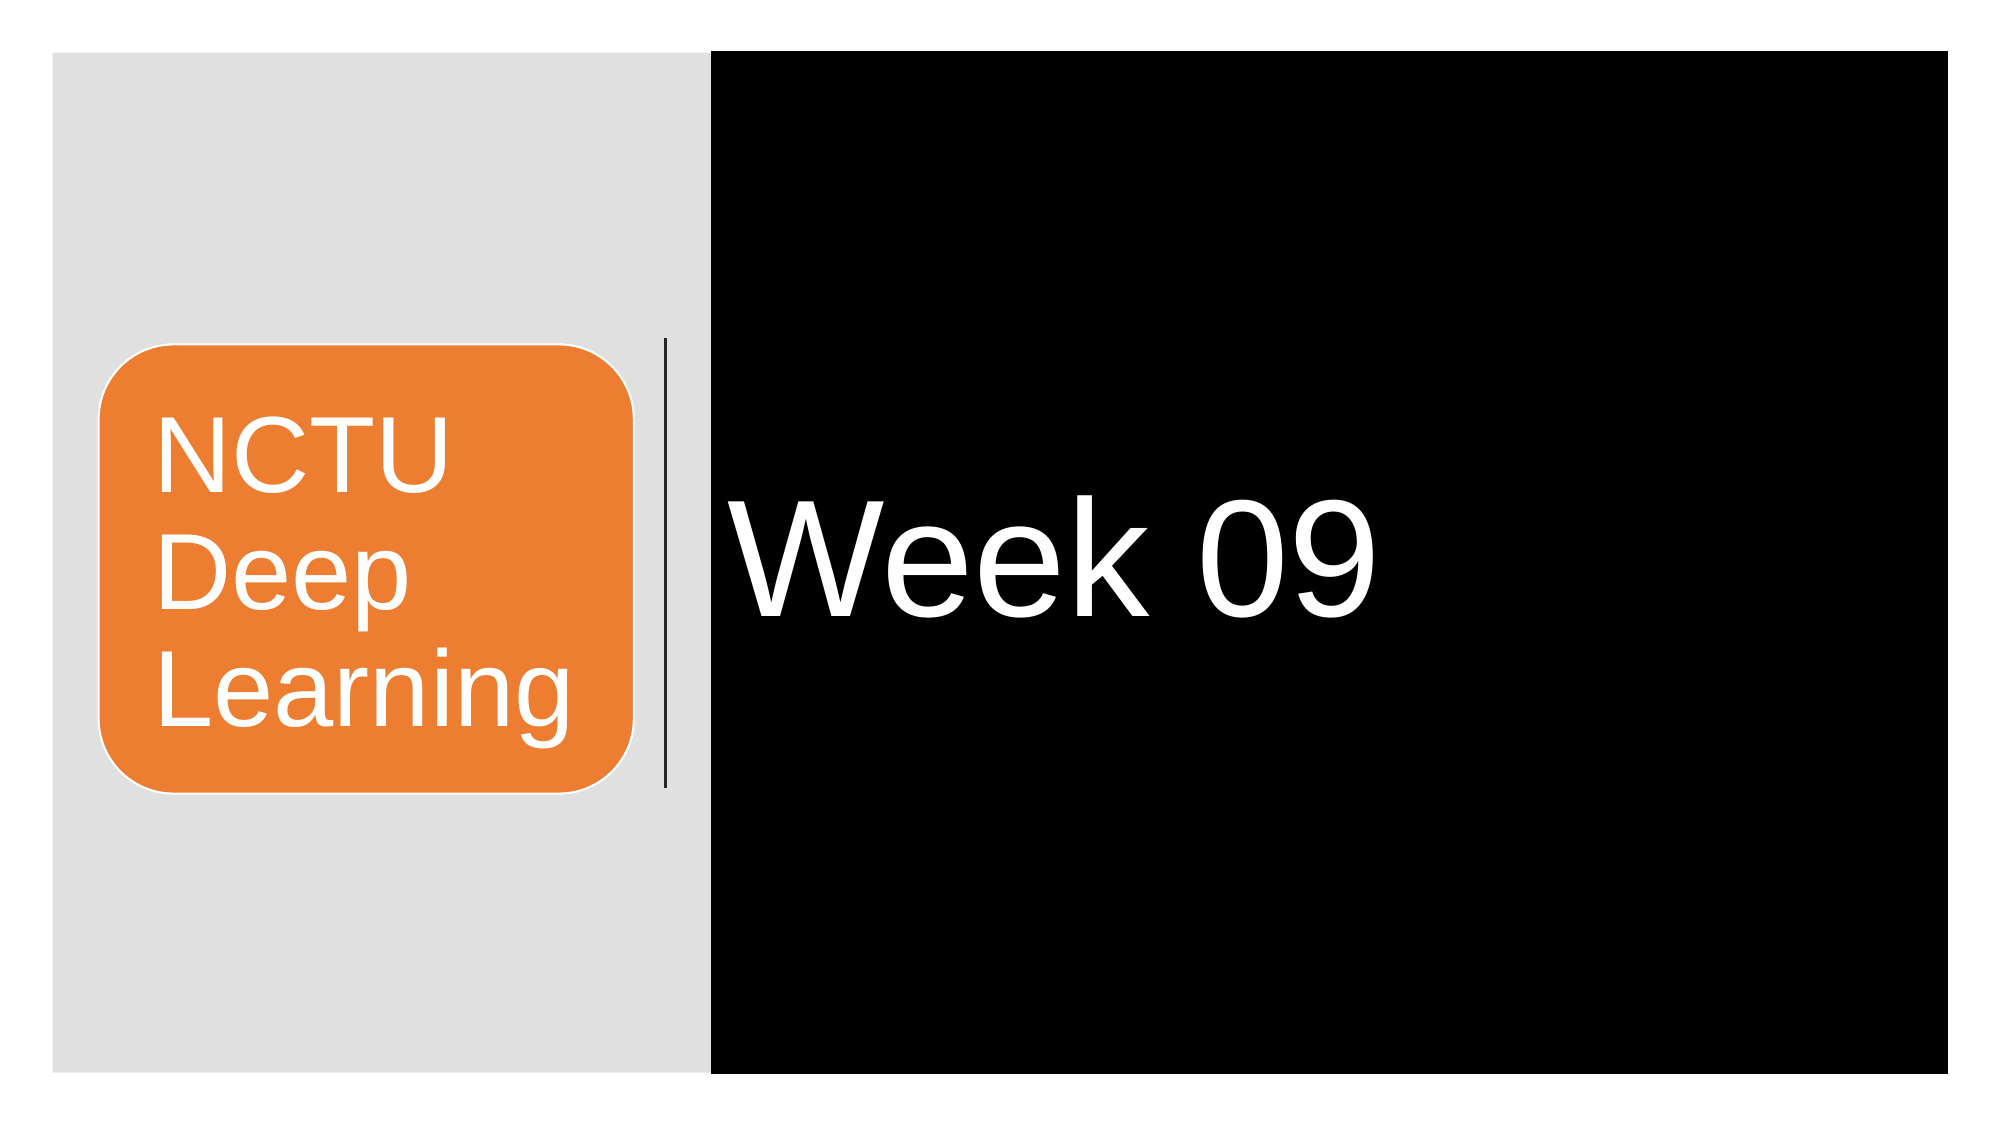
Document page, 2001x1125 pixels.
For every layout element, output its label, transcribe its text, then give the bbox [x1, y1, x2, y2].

title Week 09 [712, 52, 1948, 1073]
text_box NCTU Deep Learning [98, 344, 634, 794]
text_box [53, 53, 711, 1073]
